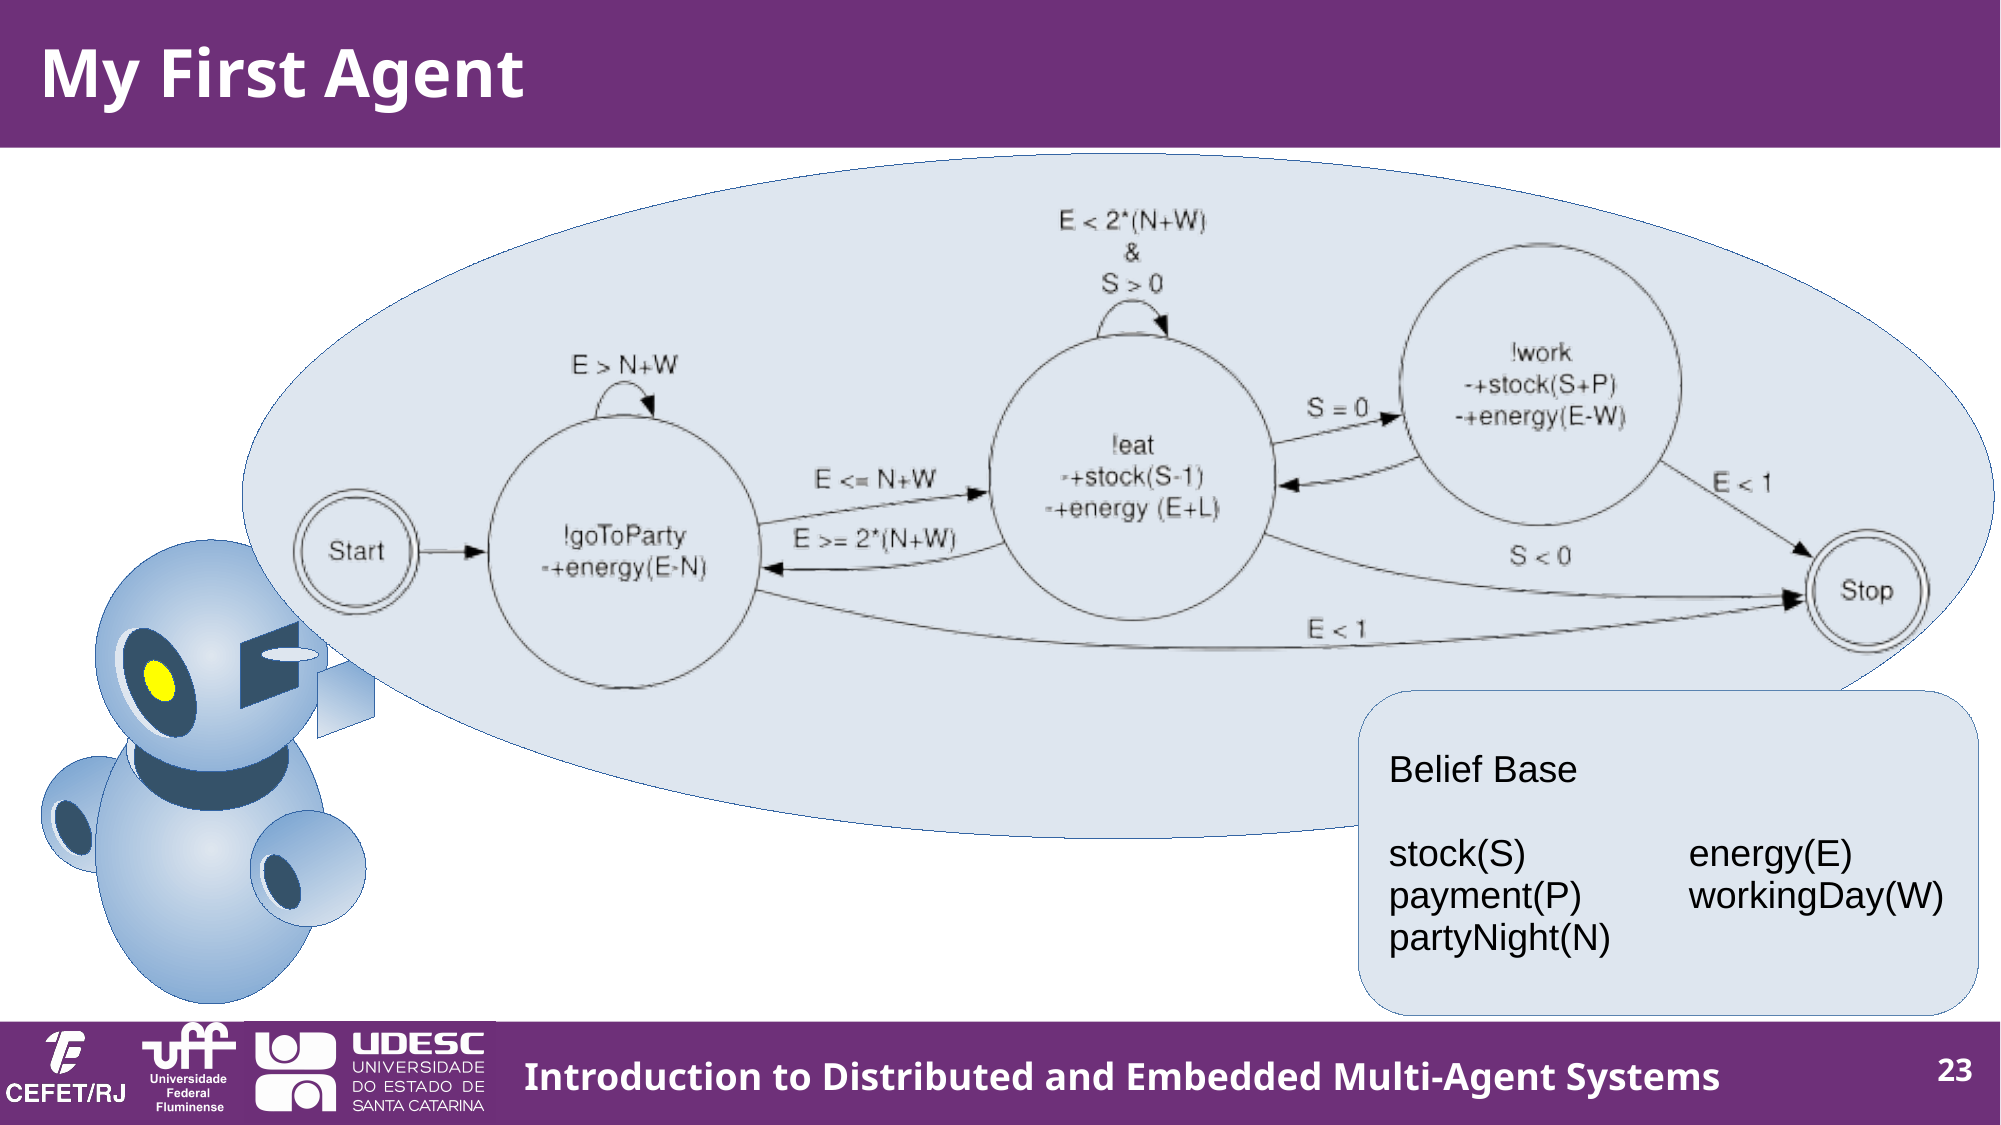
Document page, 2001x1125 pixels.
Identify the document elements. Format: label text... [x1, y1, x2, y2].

picture [6, 1009, 125, 1125]
text_box My First Agent [25, 23, 1999, 119]
text_box Belief Base stock(S) energy(E) payment(P) workingDay(W) partyNight(N) [1358, 693, 1979, 1016]
picture [244, 1021, 496, 1123]
picture [287, 197, 1941, 698]
text_box [1941, 378, 1995, 614]
text_box [41, 387, 375, 1004]
picture [141, 1021, 237, 1117]
text_box [410, 698, 1384, 839]
text_box [691, 153, 1546, 197]
